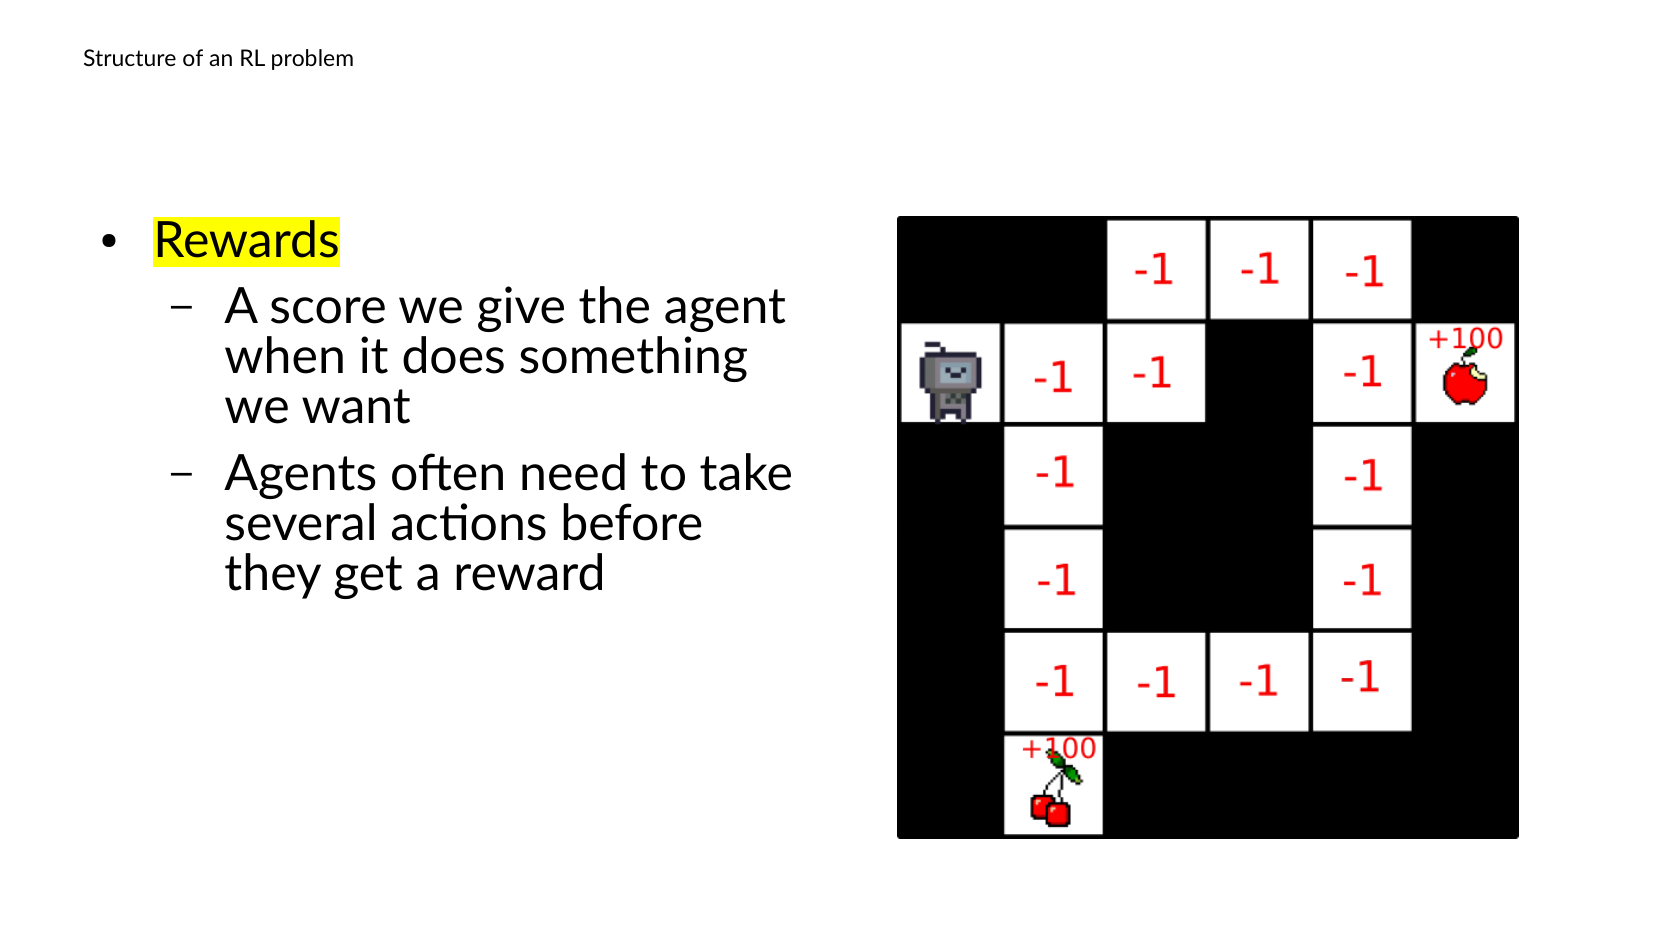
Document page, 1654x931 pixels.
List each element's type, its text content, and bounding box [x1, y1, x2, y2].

title Structure of an RL problem [83, 0, 1571, 119]
list Rewards A score we give the agent when it does something we want Agents often need to take several actions before they get a reward [82, 217, 809, 839]
picture [897, 216, 1519, 839]
